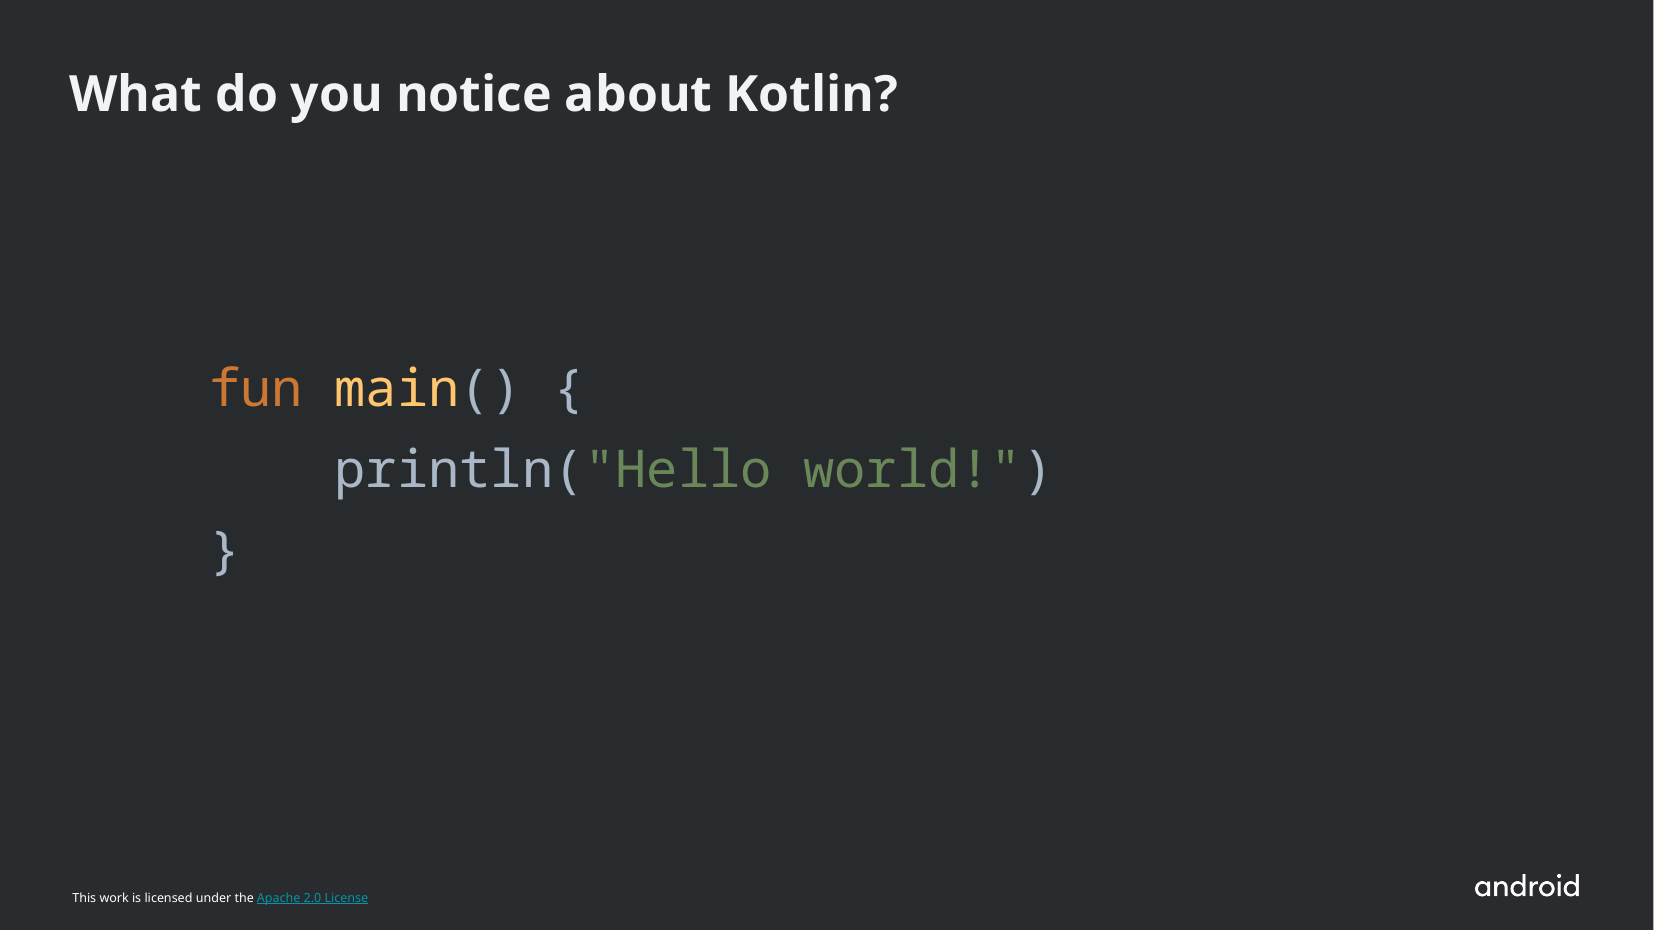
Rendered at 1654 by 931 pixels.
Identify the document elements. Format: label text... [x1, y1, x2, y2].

table_header fun main() { println("Hello world!") } [199, 329, 1366, 594]
picture [1485, 870, 1537, 899]
title What do you notice about Kotlin? [54, 46, 989, 179]
